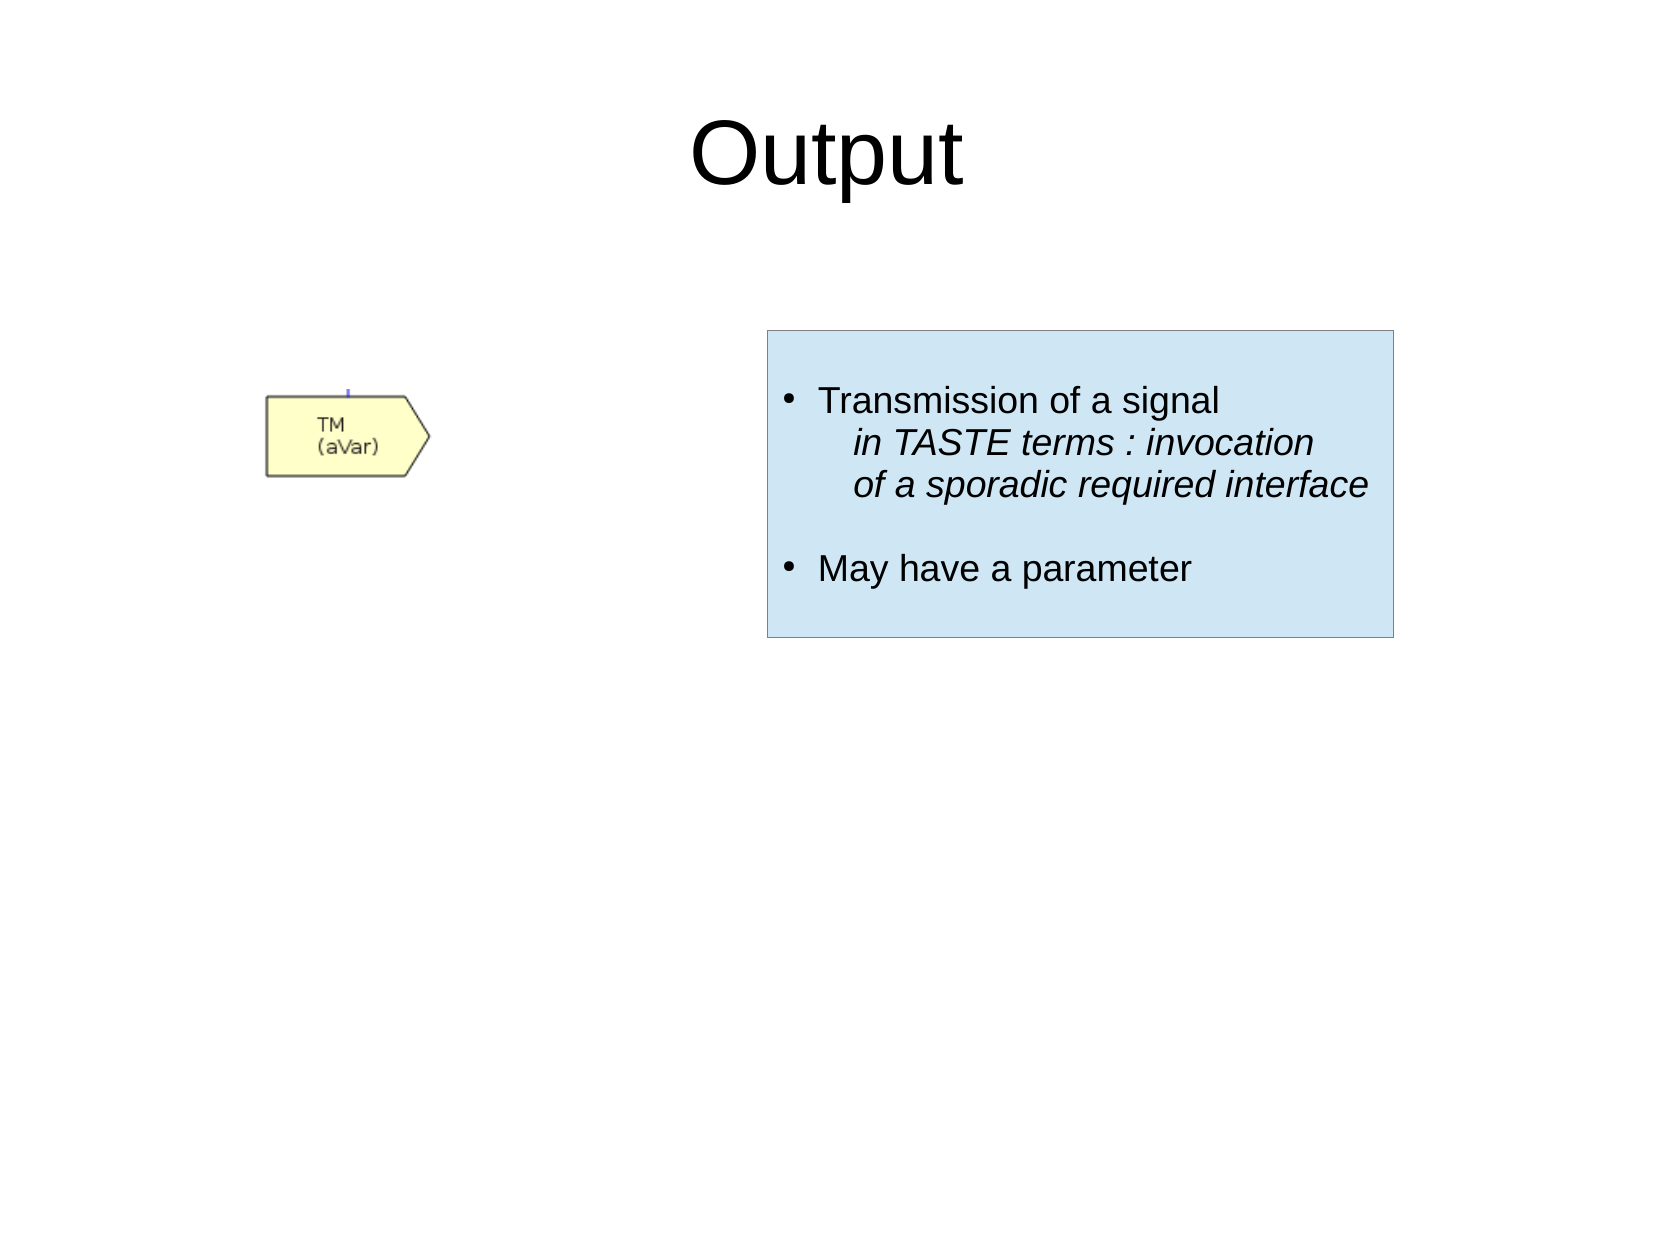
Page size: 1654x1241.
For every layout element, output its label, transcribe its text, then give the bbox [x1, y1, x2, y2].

picture [259, 389, 438, 517]
title Output [82, 49, 1571, 257]
text_box Transmission of a signal in TASTE terms : invocation of a sporadic required interface May have a parameter [767, 330, 1394, 638]
